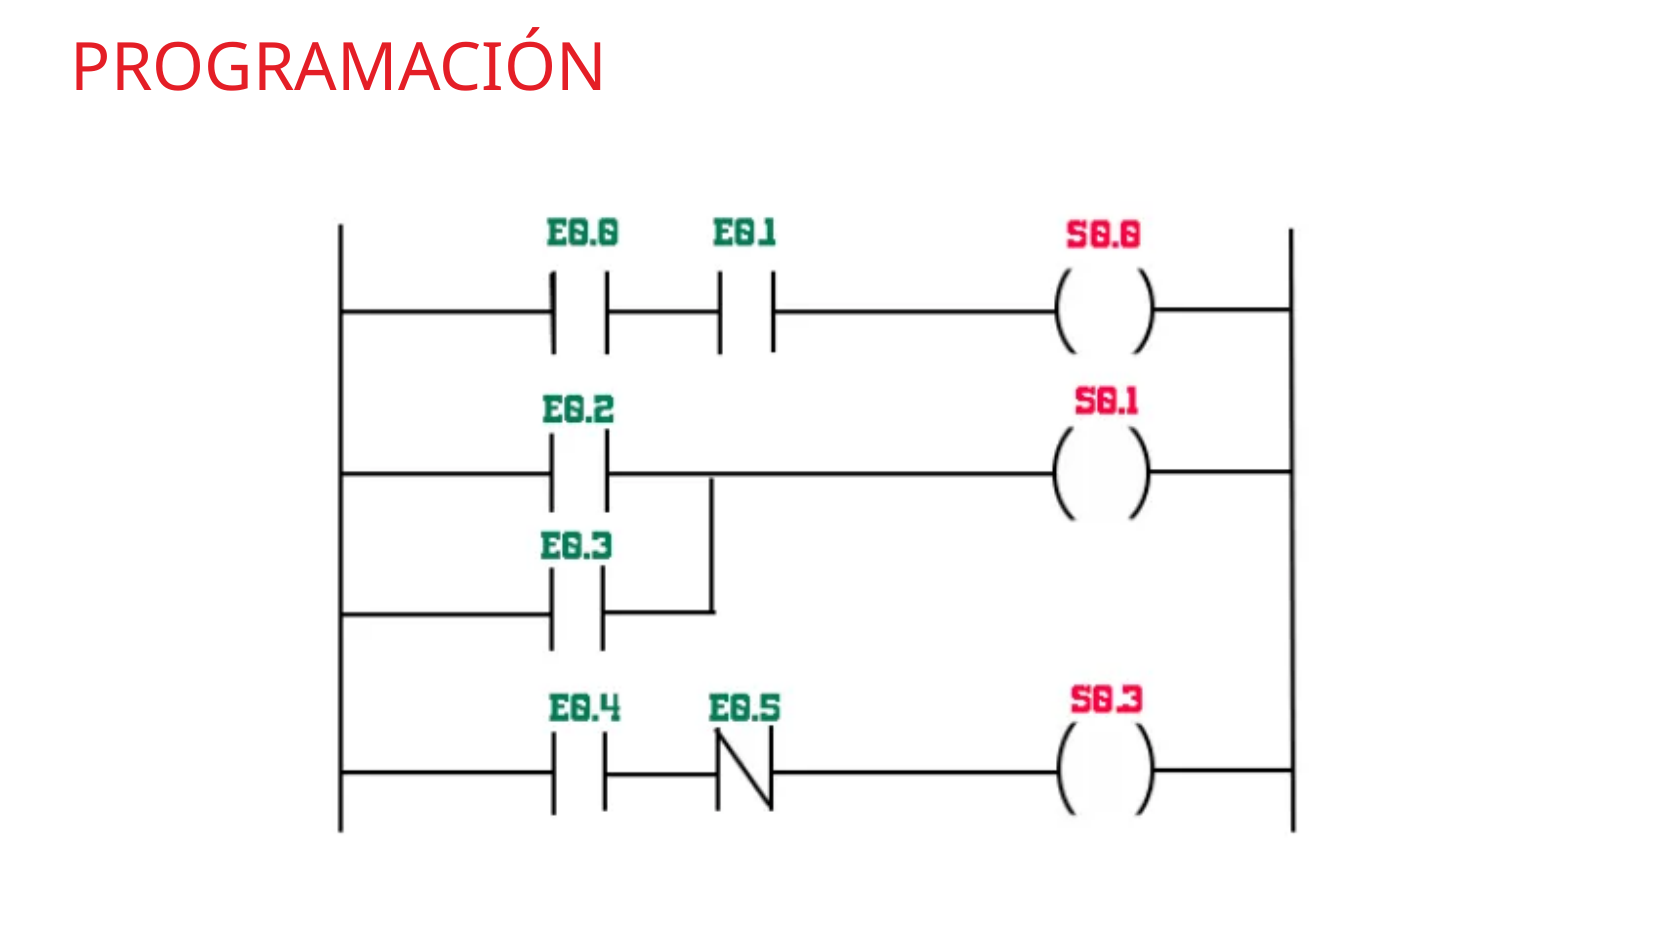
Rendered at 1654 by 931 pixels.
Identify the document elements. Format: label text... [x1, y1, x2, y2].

title PROGRAMACIÓN [70, 11, 1347, 118]
picture [309, 171, 1344, 886]
